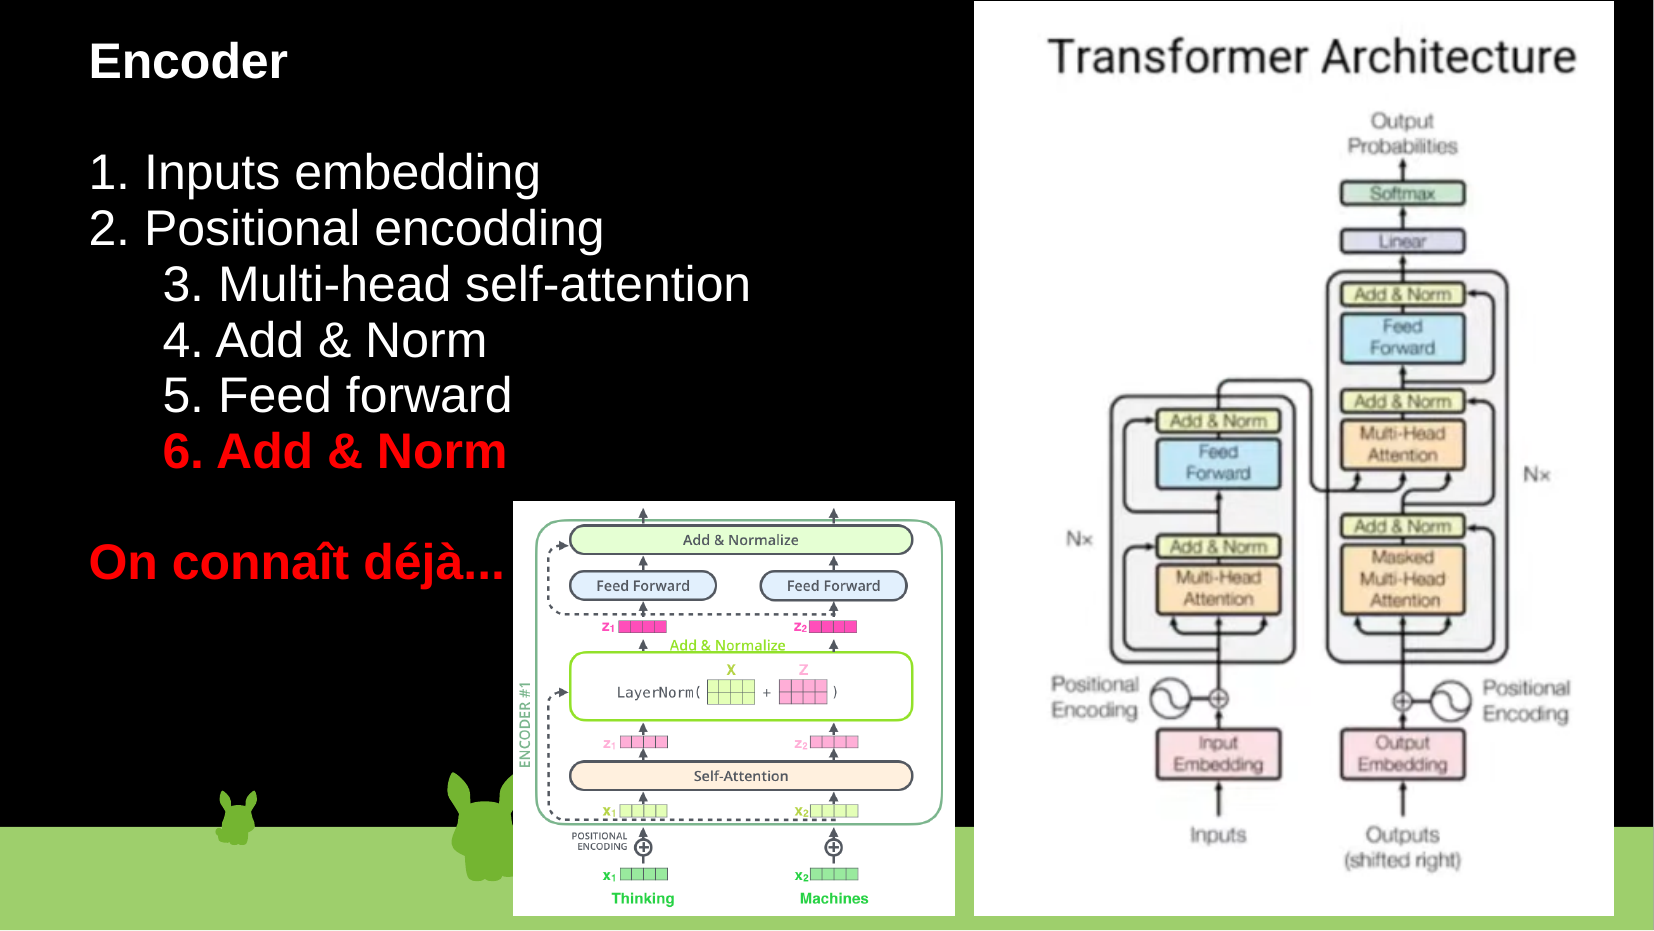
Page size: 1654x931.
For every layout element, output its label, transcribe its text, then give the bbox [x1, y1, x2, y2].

picture [974, 1, 1614, 916]
title Encoder 1. Inputs embedding 2. Positional encodding 3. Multi-head self-attention 4. Add & Norm 5. Feed forward 6. Add & Norm On connaît déjà... [88, 32, 974, 647]
picture [513, 501, 955, 916]
